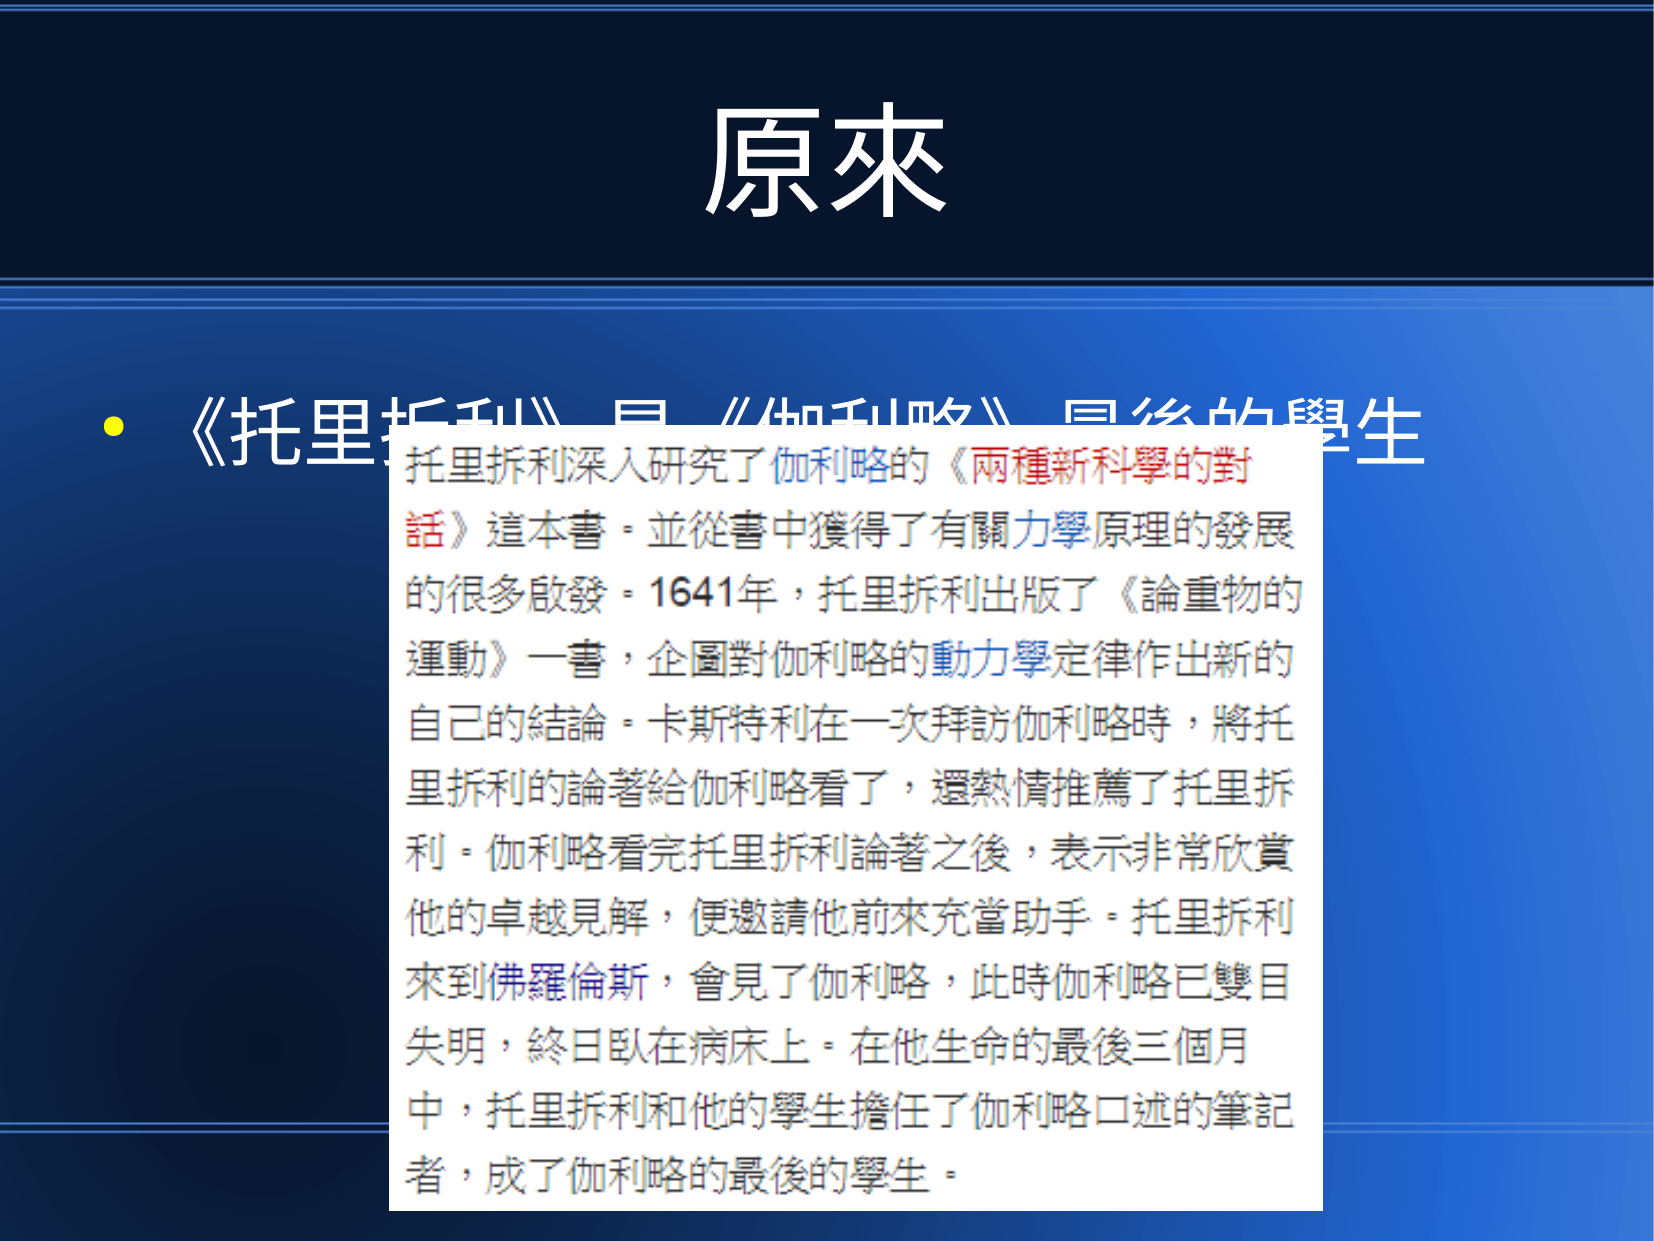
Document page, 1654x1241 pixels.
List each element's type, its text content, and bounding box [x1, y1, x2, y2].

picture [389, 425, 1323, 1211]
list 《托里拆利》是《伽利略》最後的學生 [82, 319, 1571, 1241]
title 原來 [82, 49, 1571, 257]
picture [0, 0, 1654, 1241]
